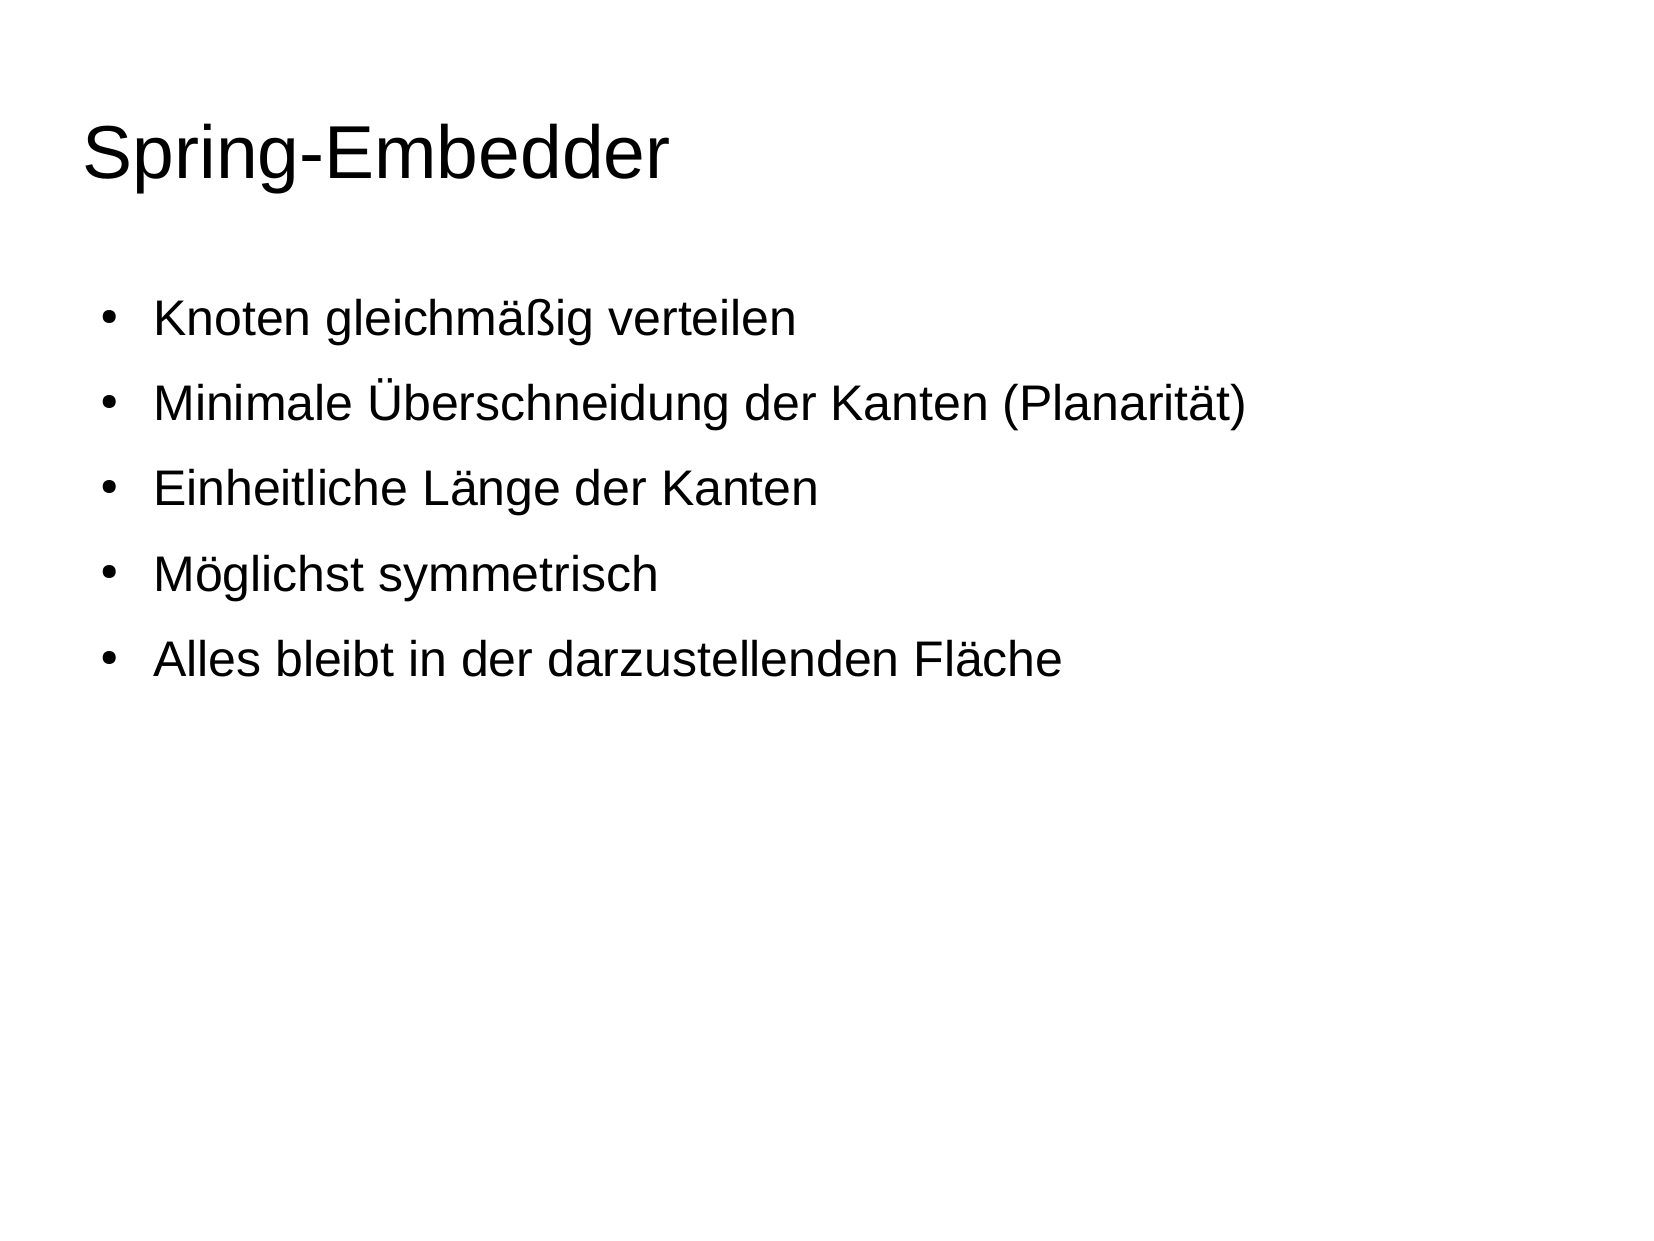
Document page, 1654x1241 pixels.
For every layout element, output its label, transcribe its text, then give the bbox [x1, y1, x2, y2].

list Knoten gleichmäßig verteilen Minimale Überschneidung der Kanten (Planarität) Einheitliche Länge der Kanten Möglichst symmetrisch Alles bleibt in der darzustellenden Fläche [82, 290, 1571, 1109]
title Spring-Embedder [82, 49, 1571, 257]
